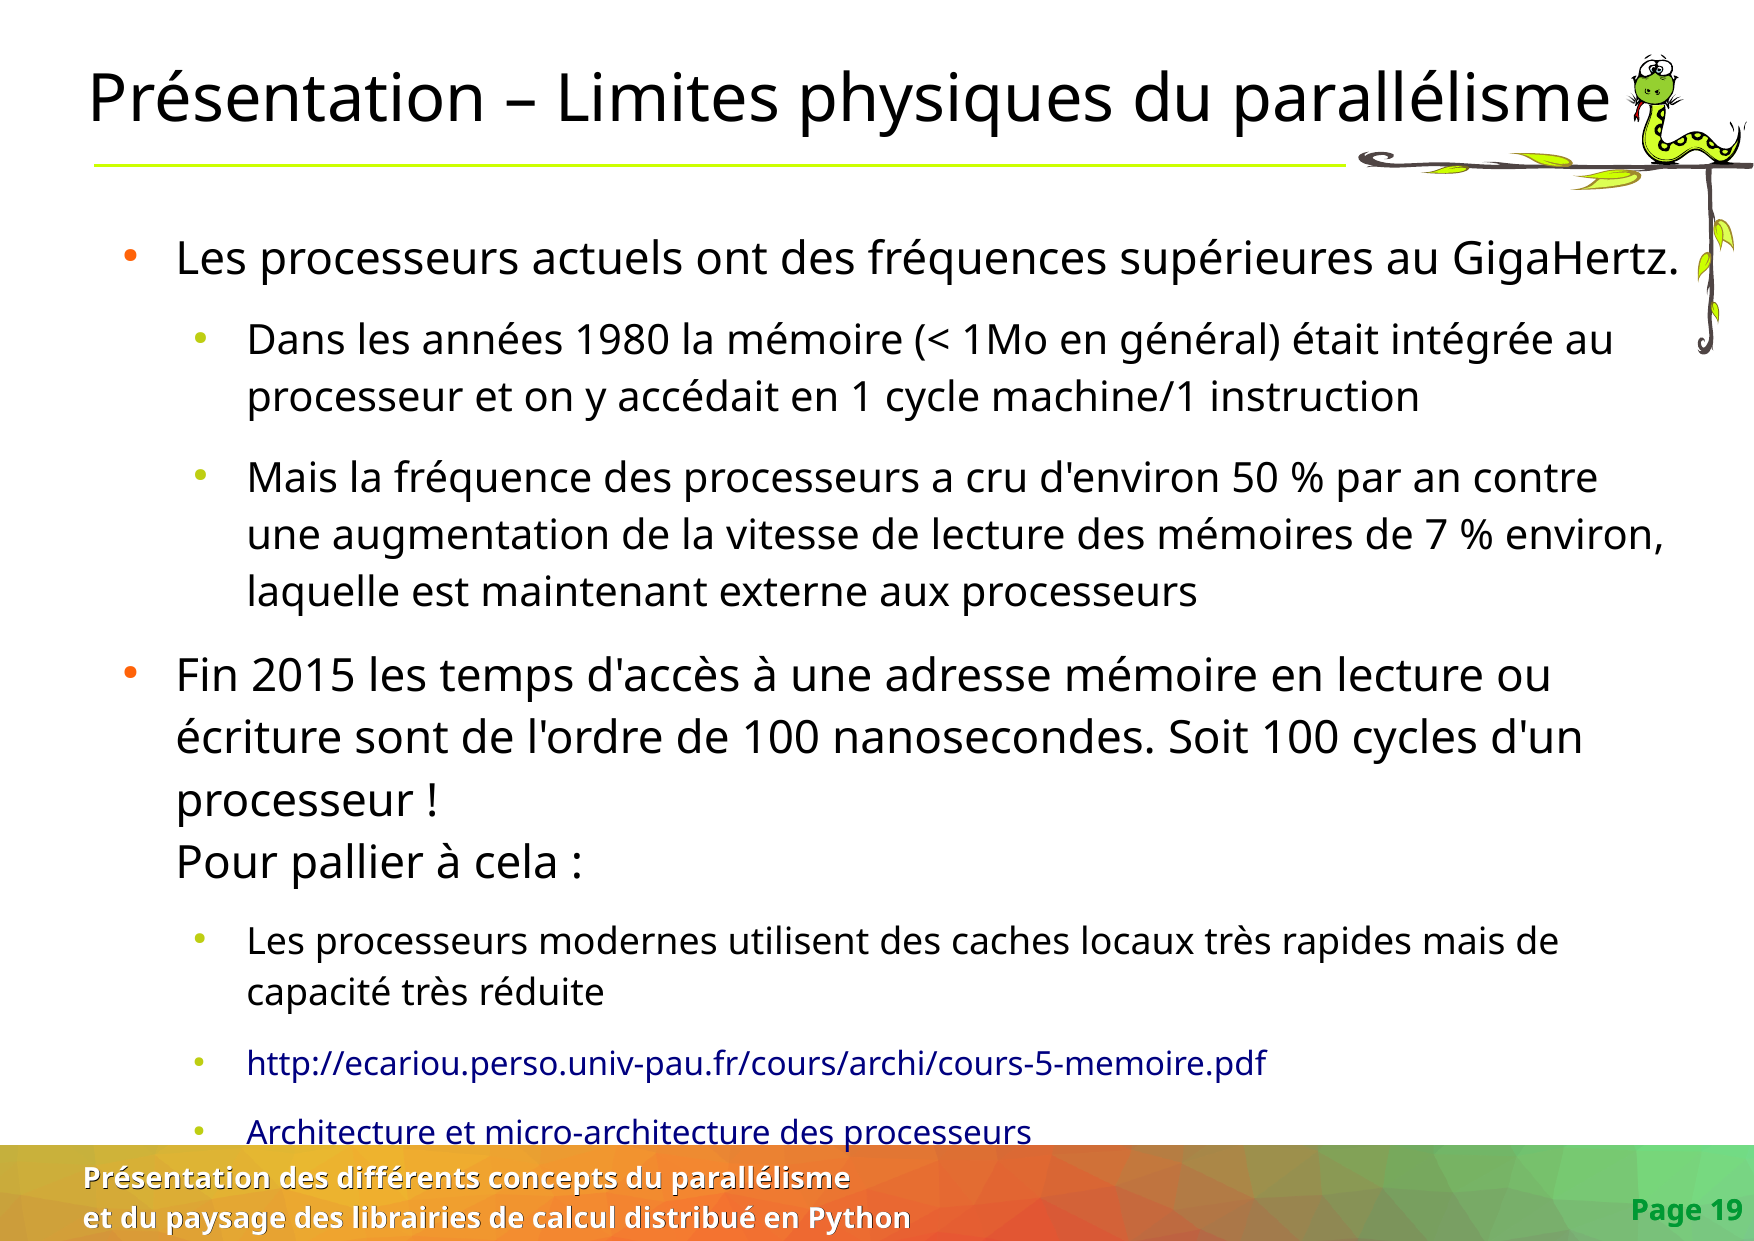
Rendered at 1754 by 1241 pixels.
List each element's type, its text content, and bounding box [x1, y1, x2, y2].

picture [0, 1145, 1754, 1241]
list Les processeurs actuels ont des fréquences supérieures au GigaHertz. Dans les années 1980 la mémoire (< 1Mo en général) était intégrée au processeur et on y accédait en 1 cycle machine/1 instruction Mais la fréquence des processeurs a cru d'environ 50 % par an contre une augmentation de la vitesse de lecture des mémoires de 7 % environ, laquelle est maintenant externe aux processeurs Fin 2015 les temps d'accès à une adresse mémoire en lecture ou écriture sont de l'ordre de 100 nanosecondes. Soit 100 cycles d'un processeur ! Pour pallier à cela : Les processeurs modernes utilisent des caches locaux très rapides mais de capacité très réduite http://ecariou.perso.univ-pau.fr/cours/archi/cours-5-memoire.pdf Architecture et micro-architecture des processeurs [104, 225, 1684, 1227]
title Présentation – Limites physiques du parallélisme [87, 31, 1667, 160]
